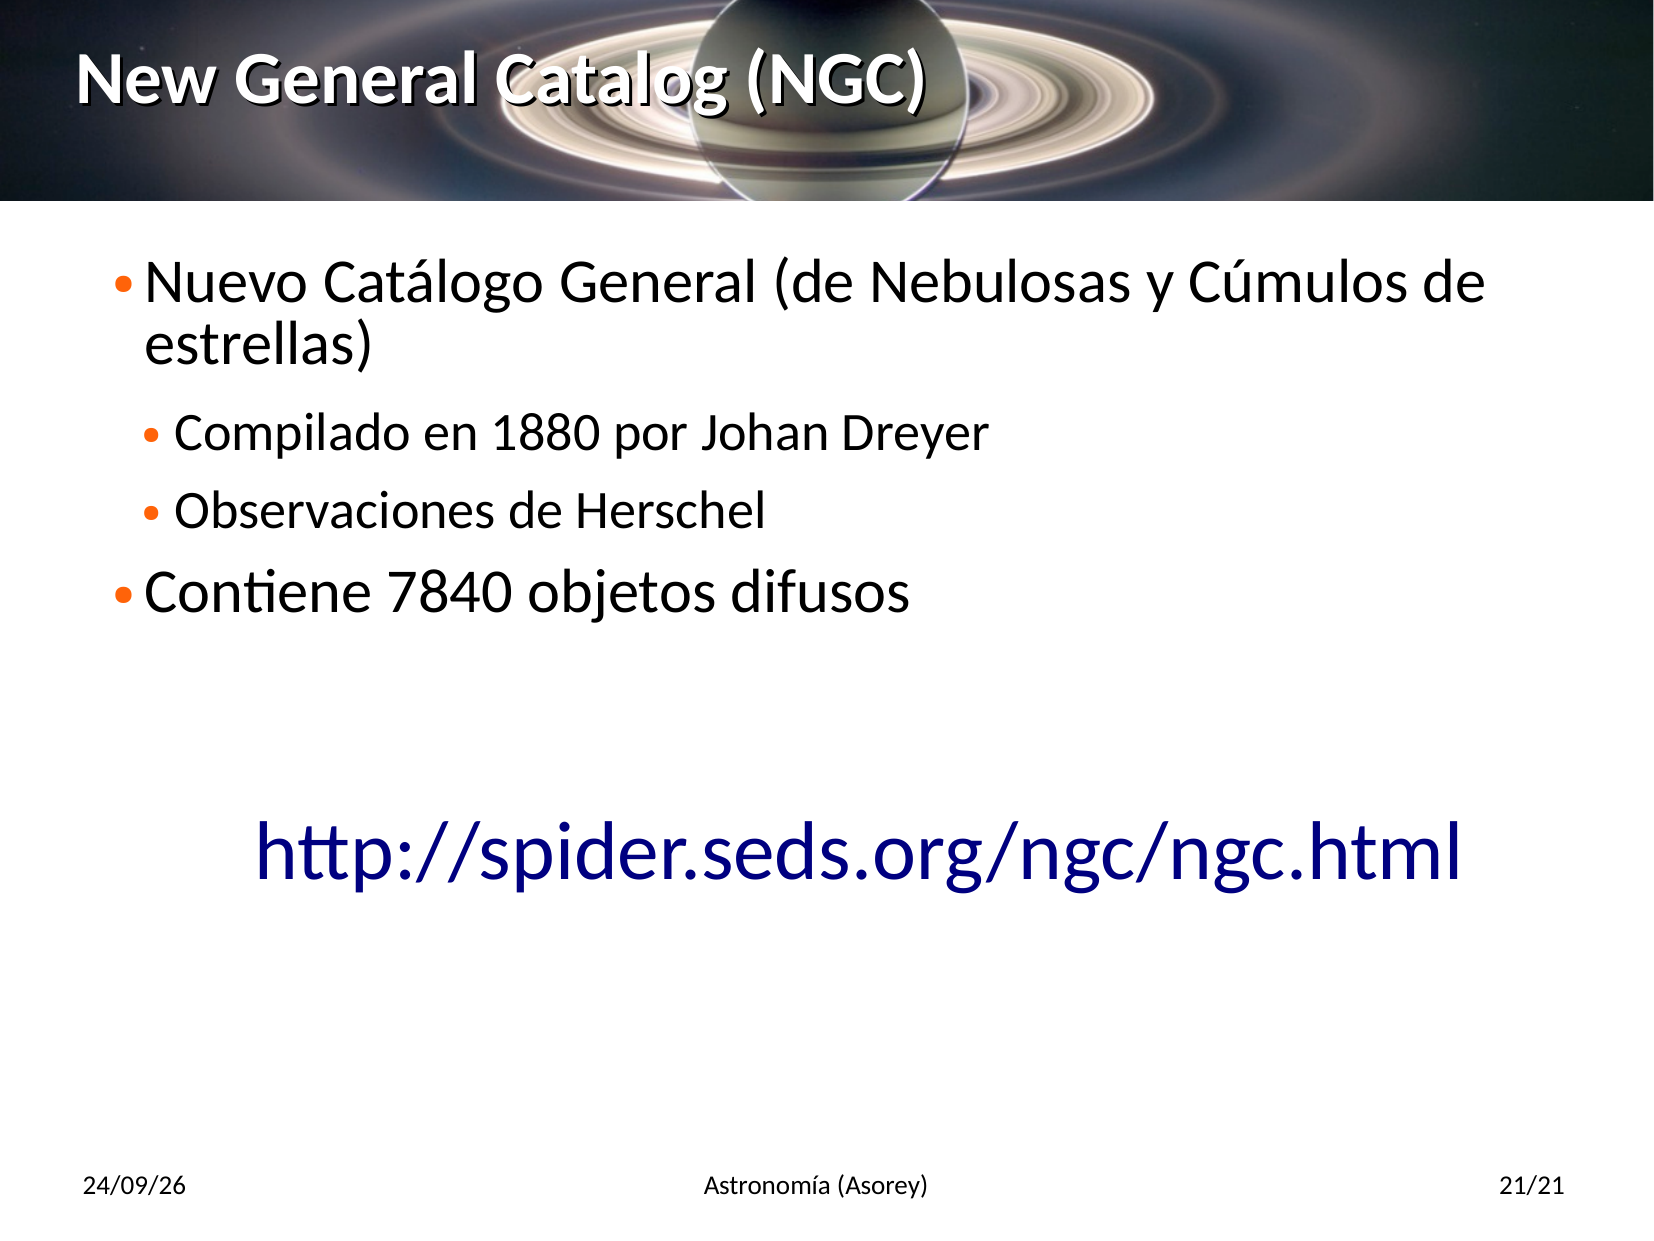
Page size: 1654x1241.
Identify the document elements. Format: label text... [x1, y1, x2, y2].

list Nuevo Catálogo General (de Nebulosas y Cúmulos de estrellas) Compilado en 1880 por Johan Dreyer Observaciones de Herschel Contiene 7840 objetos difusos [82, 255, 1571, 1156]
text_box http://spider.seds.org/ngc/ngc.html [240, 810, 840, 927]
picture [0, 0, 1654, 201]
title New General Catalog (NGC) [75, 19, 1564, 151]
